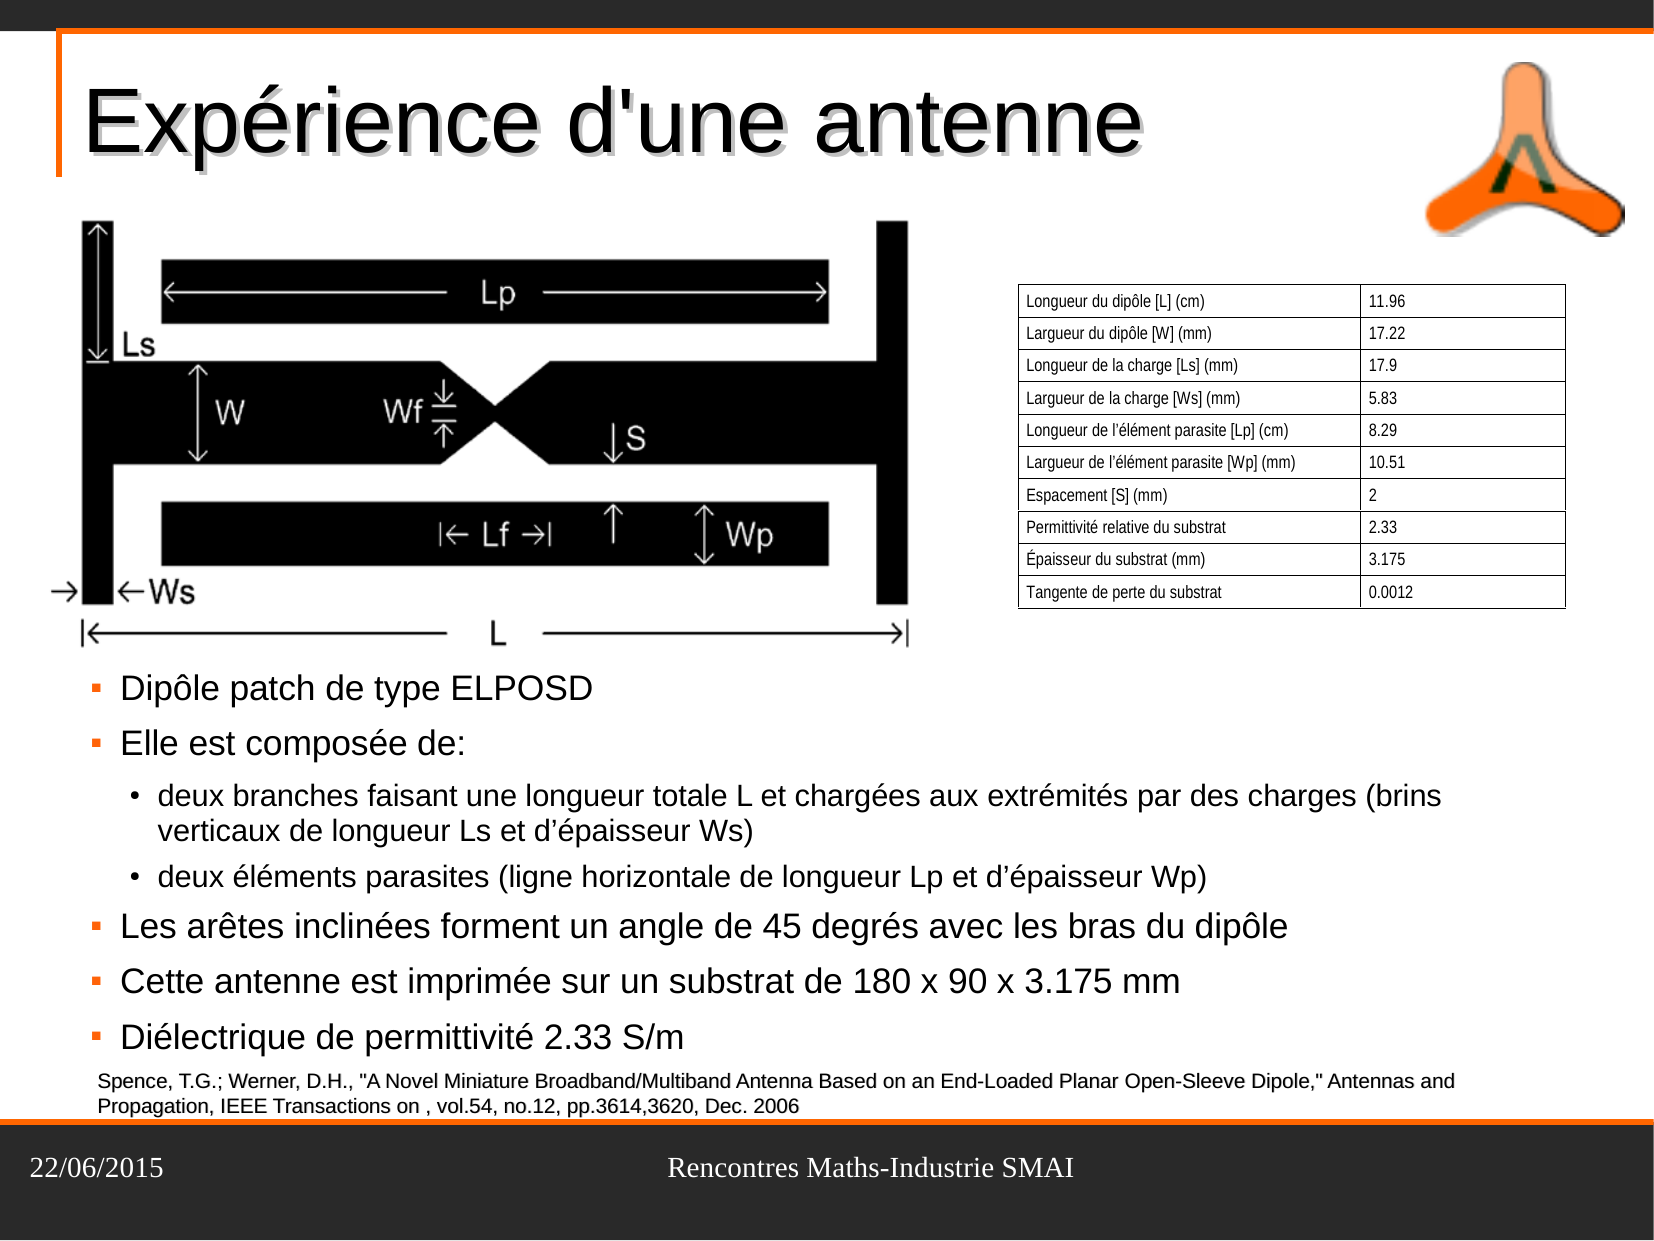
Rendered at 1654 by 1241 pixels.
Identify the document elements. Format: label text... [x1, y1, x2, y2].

title Expérience d'une antenne [82, 49, 1418, 192]
list Dipôle patch de type ELPOSD Elle est composée de: deux branches faisant une longueur totale L et chargées aux extrémités par des charges (brins verticaux de longueur Ls et d’épaisseur Ws) deux éléments parasites (ligne horizontale de longueur Lp et d’épaisseur Wp) Les arêtes inclinées forment un angle de 45 degrés avec les bras du dipôle Cette antenne est imprimée sur un substrat de 180 x 90 x 3.175 mm Diélectrique de permittivité 2.33 S/m [82, 668, 1571, 1060]
picture [35, 201, 949, 669]
text_box Spence, T.G.; Werner, D.H., "A Novel Miniature Broadband/Multiband Antenna Based on an End-Loaded Planar Open-Sleeve Dipole," Antennas and Propagation, IEEE Transactions on , vol.54, no.12, pp.3614,3620, Dec. 2006 [82, 1059, 1507, 1125]
picture [1018, 284, 1581, 628]
picture [1424, 62, 1625, 237]
